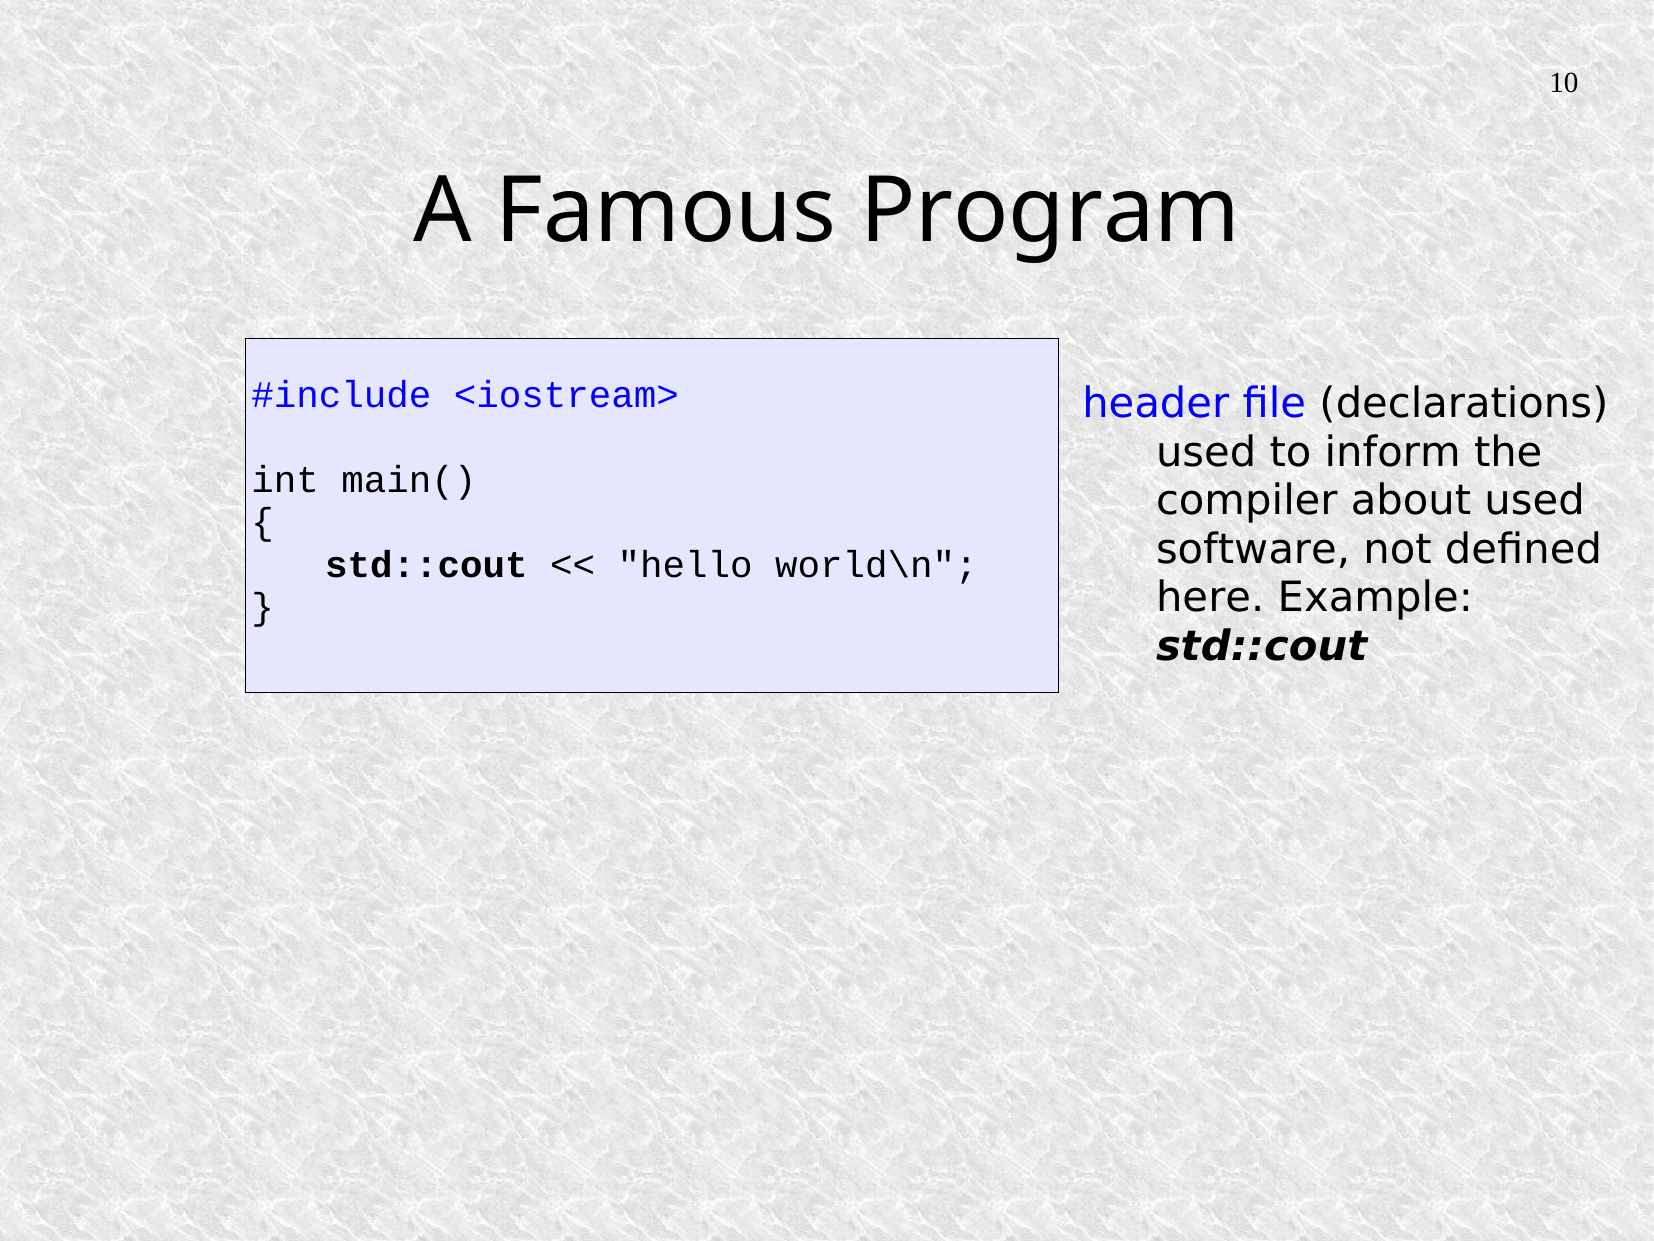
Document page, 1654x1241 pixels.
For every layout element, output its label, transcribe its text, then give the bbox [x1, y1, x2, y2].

text_box header file (declarations) used to inform the compiler about used software, not defined here. Example: std::cout [1082, 379, 1616, 805]
text_box [245, 338, 1059, 693]
picture [0, 0, 1654, 1241]
text_box #include <iostream> int main() { std::cout << "hello world\n"; } [251, 376, 1200, 870]
title A Famous Program [121, 102, 1534, 310]
